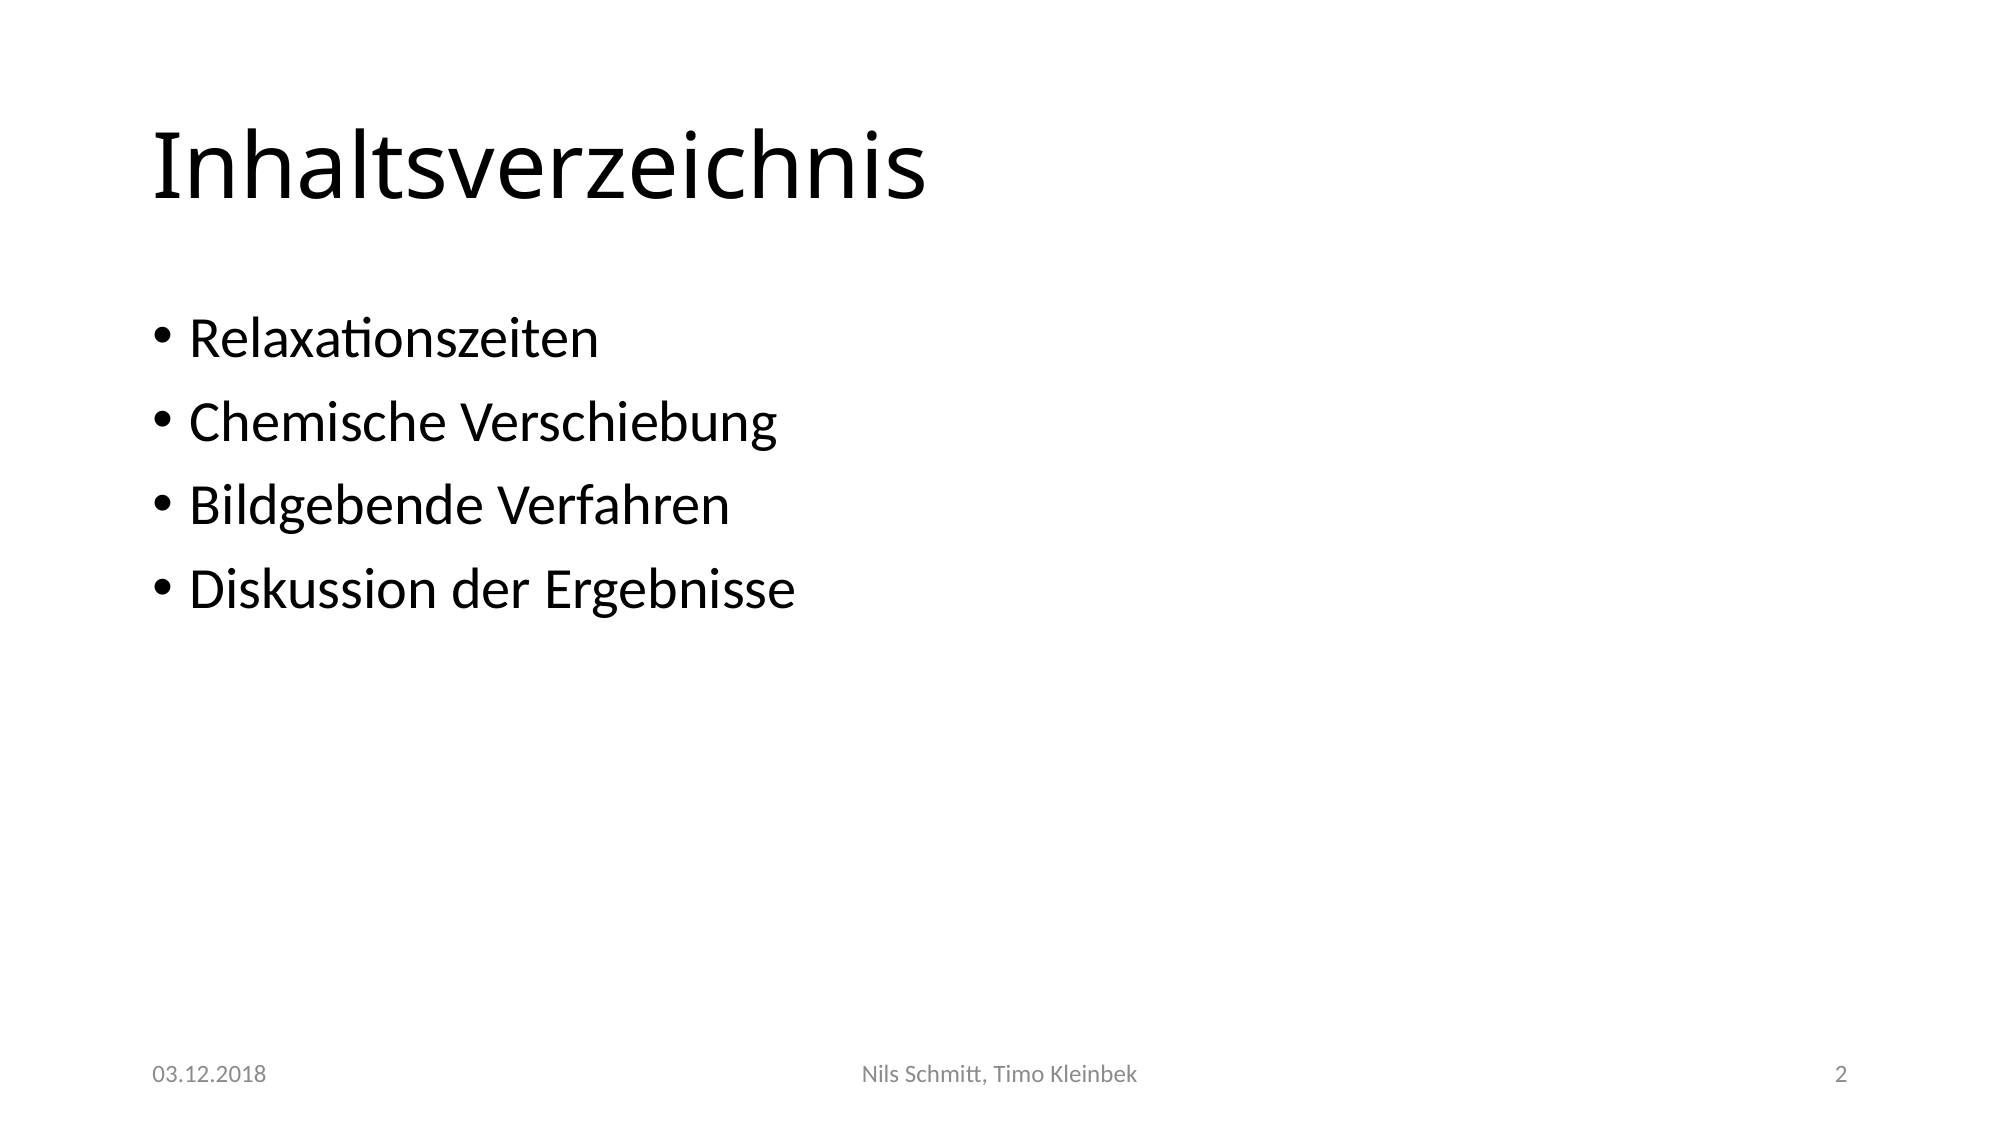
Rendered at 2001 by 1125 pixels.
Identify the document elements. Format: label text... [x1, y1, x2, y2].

slide_number 03.12.2018 [137, 1042, 588, 1103]
slide_number <Foliennummer> [1412, 1042, 1863, 1103]
footer Nils Schmitt, Timo Kleinbek [662, 1042, 1338, 1103]
list Relaxationszeiten Chemische Verschiebung Bildgebende Verfahren Diskussion der Ergebnisse [137, 299, 1863, 1014]
title Inhaltsverzeichnis [137, 59, 1863, 278]
